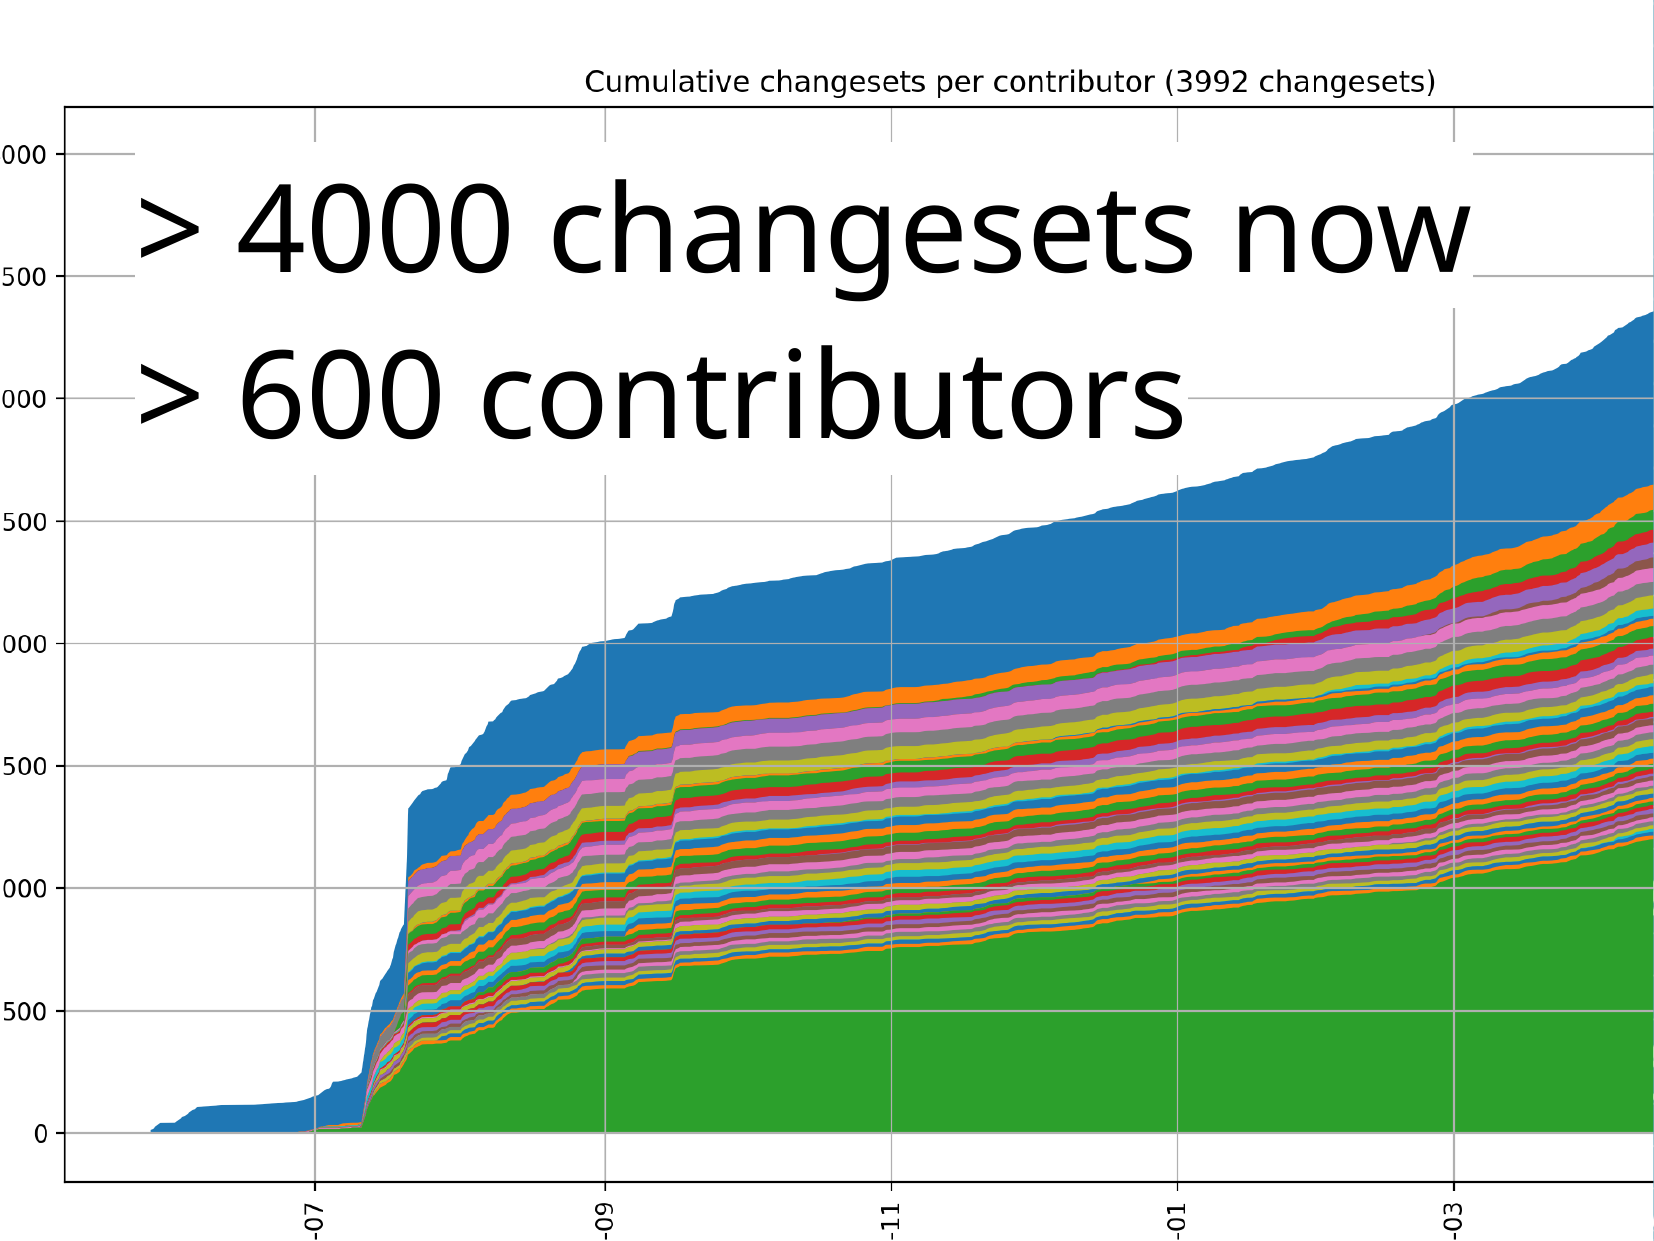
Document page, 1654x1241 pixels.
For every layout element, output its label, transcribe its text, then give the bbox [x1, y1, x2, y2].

picture [0, 0, 1654, 1241]
title > 4000 changesets now > 600 contributors [135, 166, 1624, 451]
